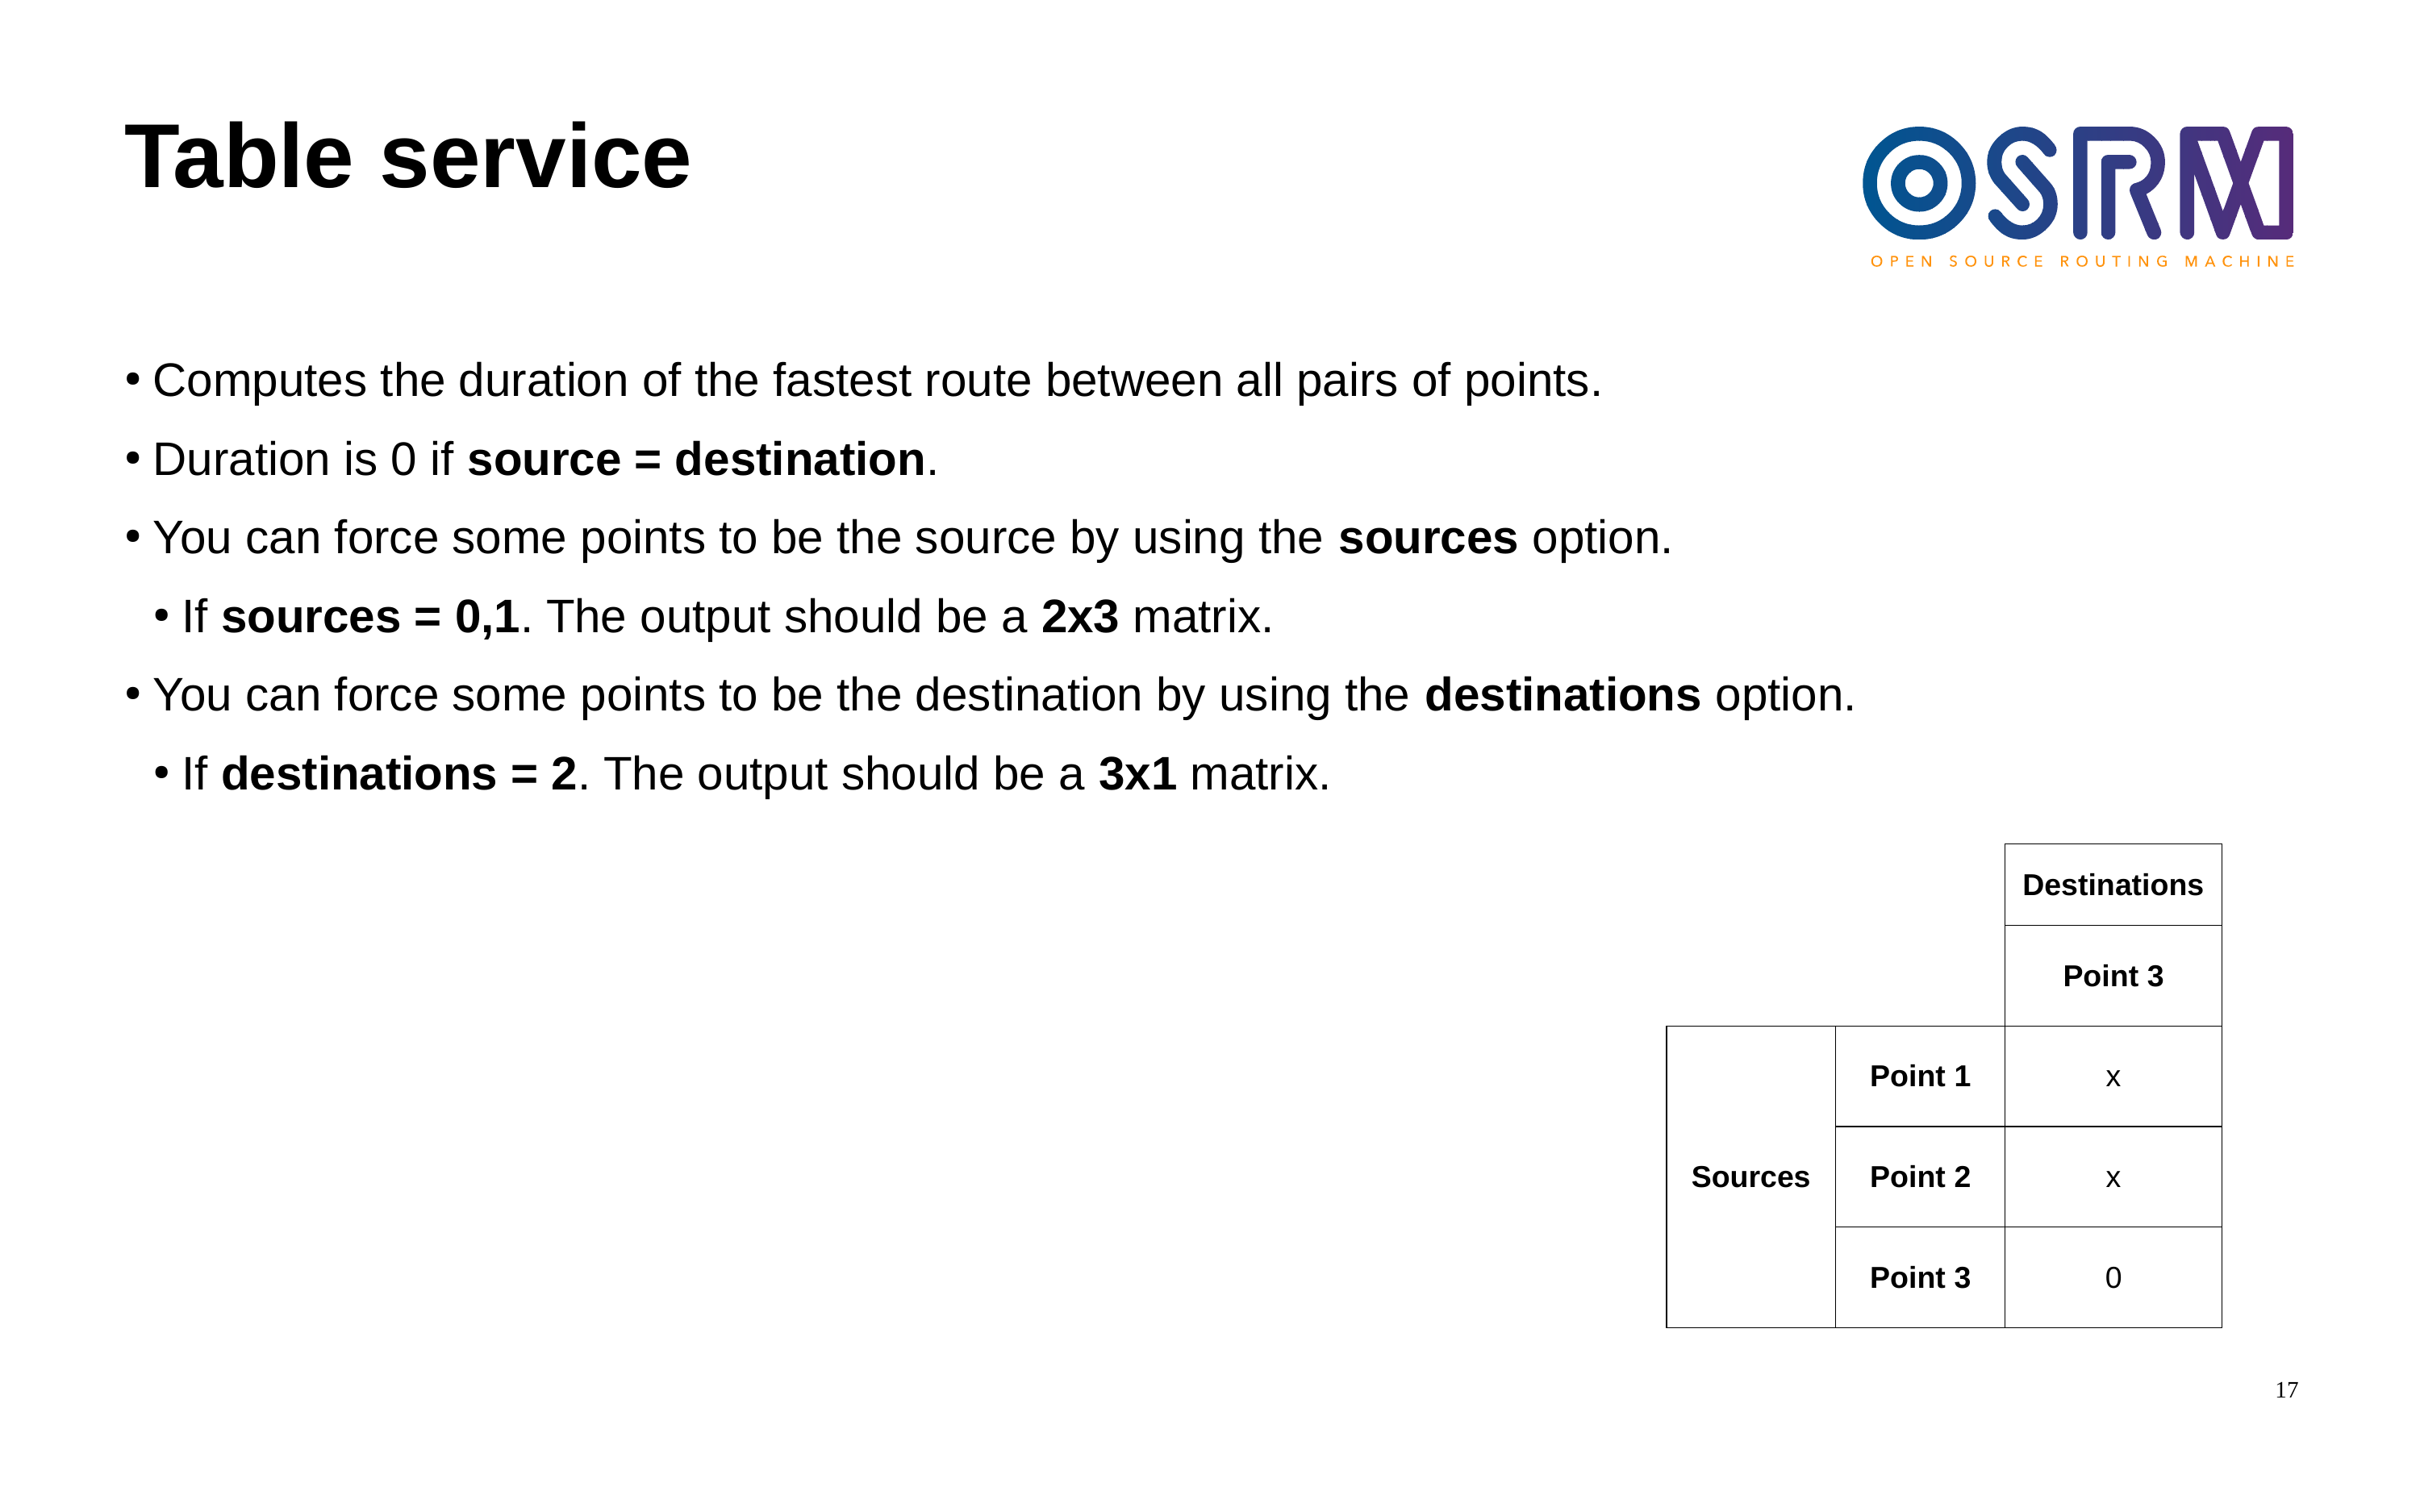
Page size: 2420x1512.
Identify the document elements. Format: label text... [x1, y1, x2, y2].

table_header [1667, 844, 1836, 926]
table_cell x [2005, 1127, 2222, 1227]
table_cell [1836, 926, 2005, 1026]
picture [1856, 122, 2300, 273]
text_box Computes the duration of the fastest route between all pairs of points. Duration is 0 if source = destination. You can force some points to be the source by using the sources option. If sources = 0,1. The output should be a 2x3 matrix. You can force some points to be the destination by using the destinations option. If destinations = 2. The output should be a 3x1 matrix. [112, 322, 1872, 885]
table_cell [1667, 926, 1836, 1026]
table_header Destinations [2005, 844, 2222, 925]
text_box Table service [112, 61, 1199, 251]
table_cell Point 3 [2005, 926, 2222, 1026]
table_cell Point 2 [1836, 1127, 2005, 1227]
table_cell Point 3 [1836, 1227, 2005, 1327]
table_cell x [2005, 1027, 2222, 1126]
table_cell 0 [2005, 1227, 2222, 1327]
table_header [1836, 844, 2005, 926]
table_cell Point 1 [1836, 1027, 2005, 1126]
table_cell Sources [1667, 1027, 1835, 1327]
